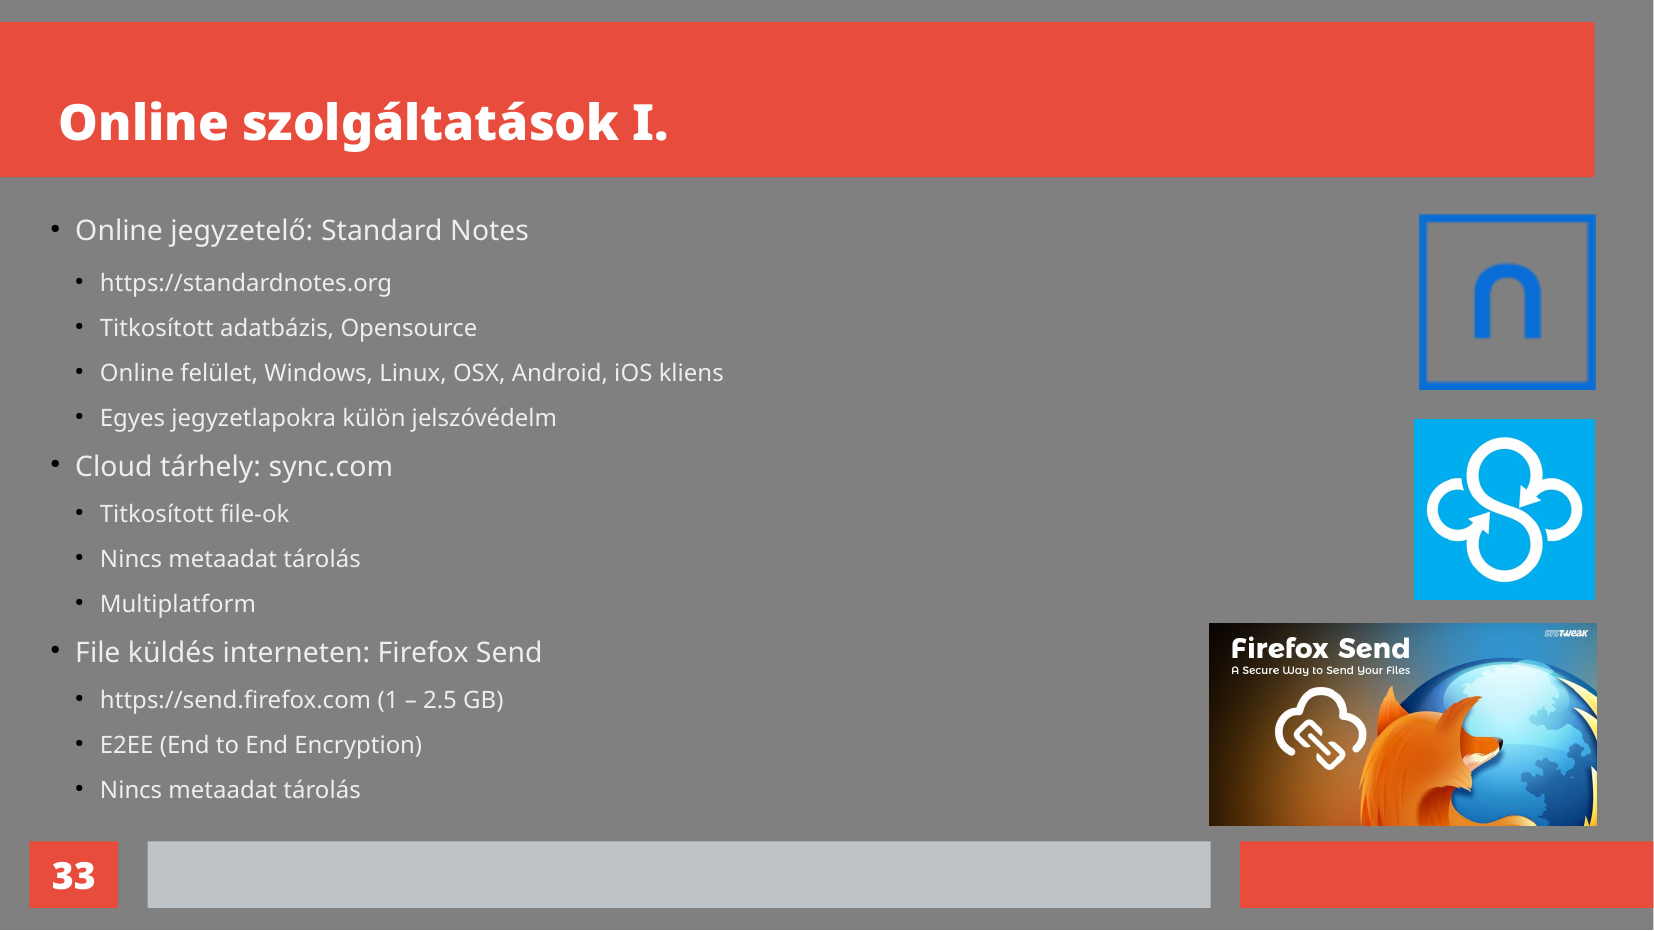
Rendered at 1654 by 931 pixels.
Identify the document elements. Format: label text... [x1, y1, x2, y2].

title Online szolgáltatások I. [58, 44, 1595, 155]
picture [1209, 623, 1597, 826]
picture [1427, 438, 1582, 582]
picture [1419, 214, 1596, 391]
list Online jegyzetelő: Standard Notes https://standardnotes.org Titkosított adatbázis, Opensource Online felület, Windows, Linux, OSX, Android, iOS kliens Egyes jegyzetlapokra külön jelszóvédelm Cloud tárhely: sync.com Titkosított file-ok Nincs metaadat tárolás Multiplatform File küldés interneten: Firefox Send https://send.firefox.com (1 – 2.5 GB) E2EE (End to End Encryption) Nincs metaadat tárolás [50, 210, 811, 811]
